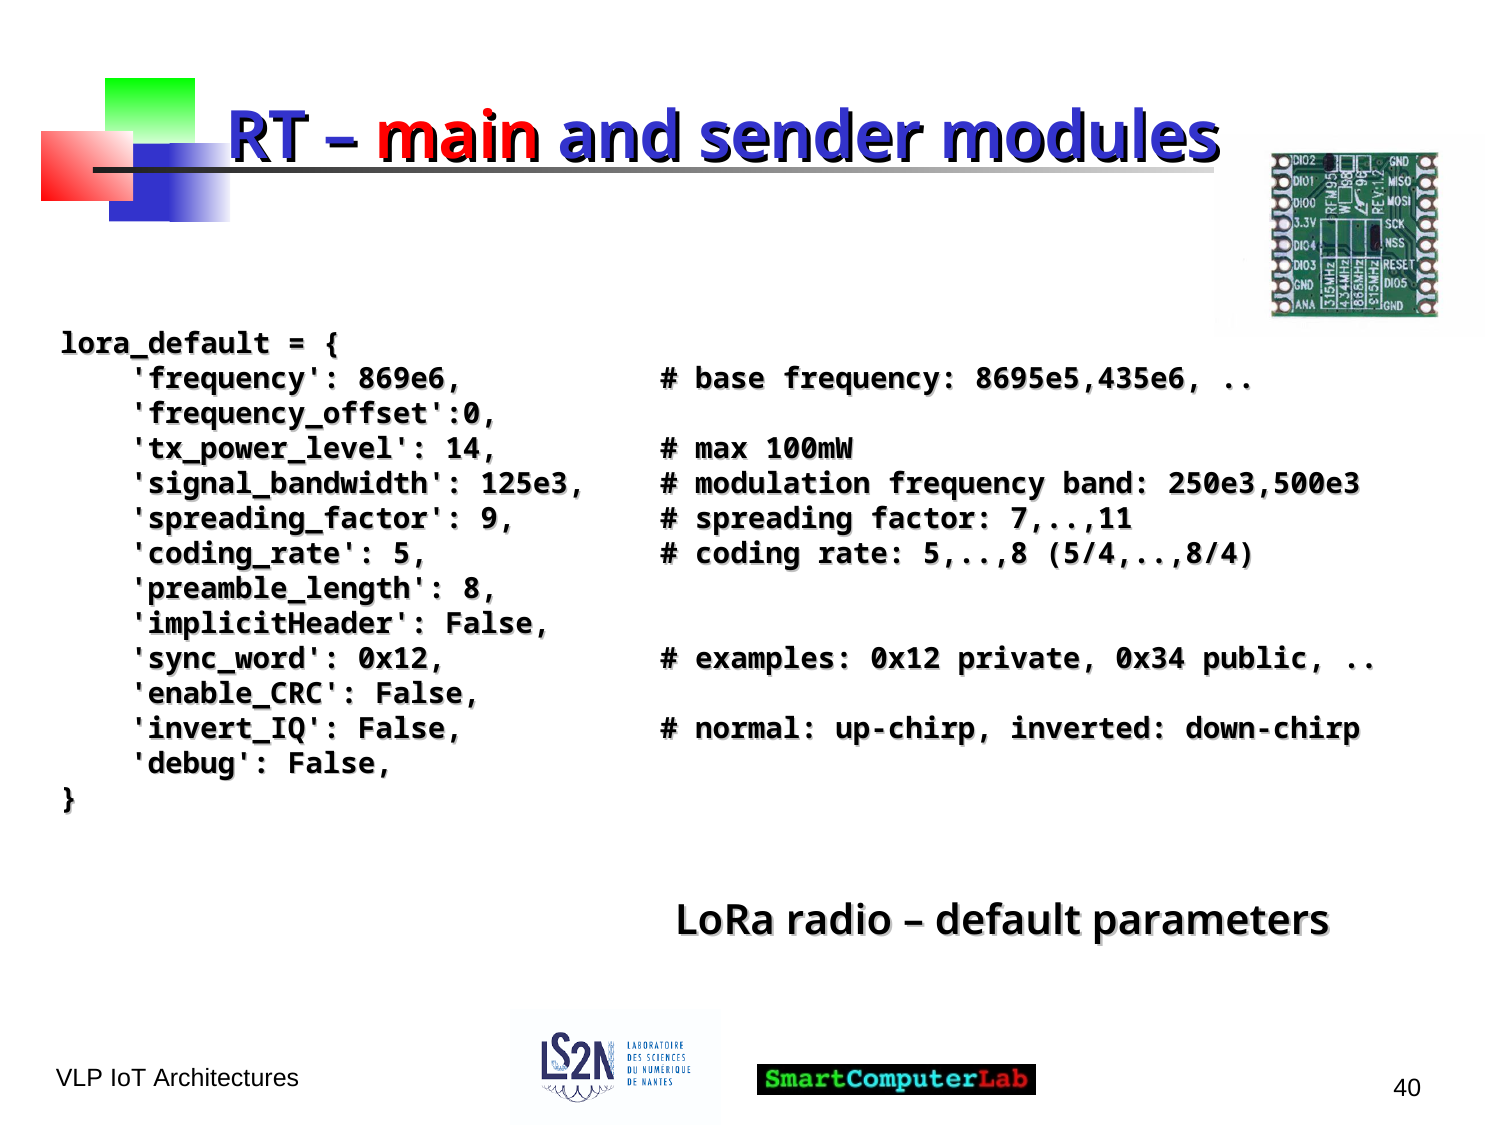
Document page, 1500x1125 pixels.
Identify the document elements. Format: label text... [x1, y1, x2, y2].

text_box lora_default = { 'frequency': 869e6, # base frequency: 8695e5,435e6, .. 'frequency_offset':0, 'tx_power_level': 14, # max 100mW 'signal_bandwidth': 125e3, # modulation frequency band: 250e3,500e3 'spreading_factor': 9, # spreading factor: 7,..,11 'coding_rate': 5, # coding rate: 5,..,8 (5/4,..,8/4) 'preamble_length': 8, 'implicitHeader': False, 'sync_word': 0x12, # examples: 0x12 private, 0x34 public, .. 'enable_CRC': False, 'invert_IQ': False, # normal: up-chirp, inverted: down-chirp 'debug': False, } [45, 317, 1486, 822]
picture [757, 1064, 1036, 1095]
picture [510, 1009, 721, 1125]
text_box LoRa radio – default parameters [660, 885, 1396, 961]
picture [1214, 134, 1485, 317]
title RT – main and sender modules [110, 84, 1336, 180]
